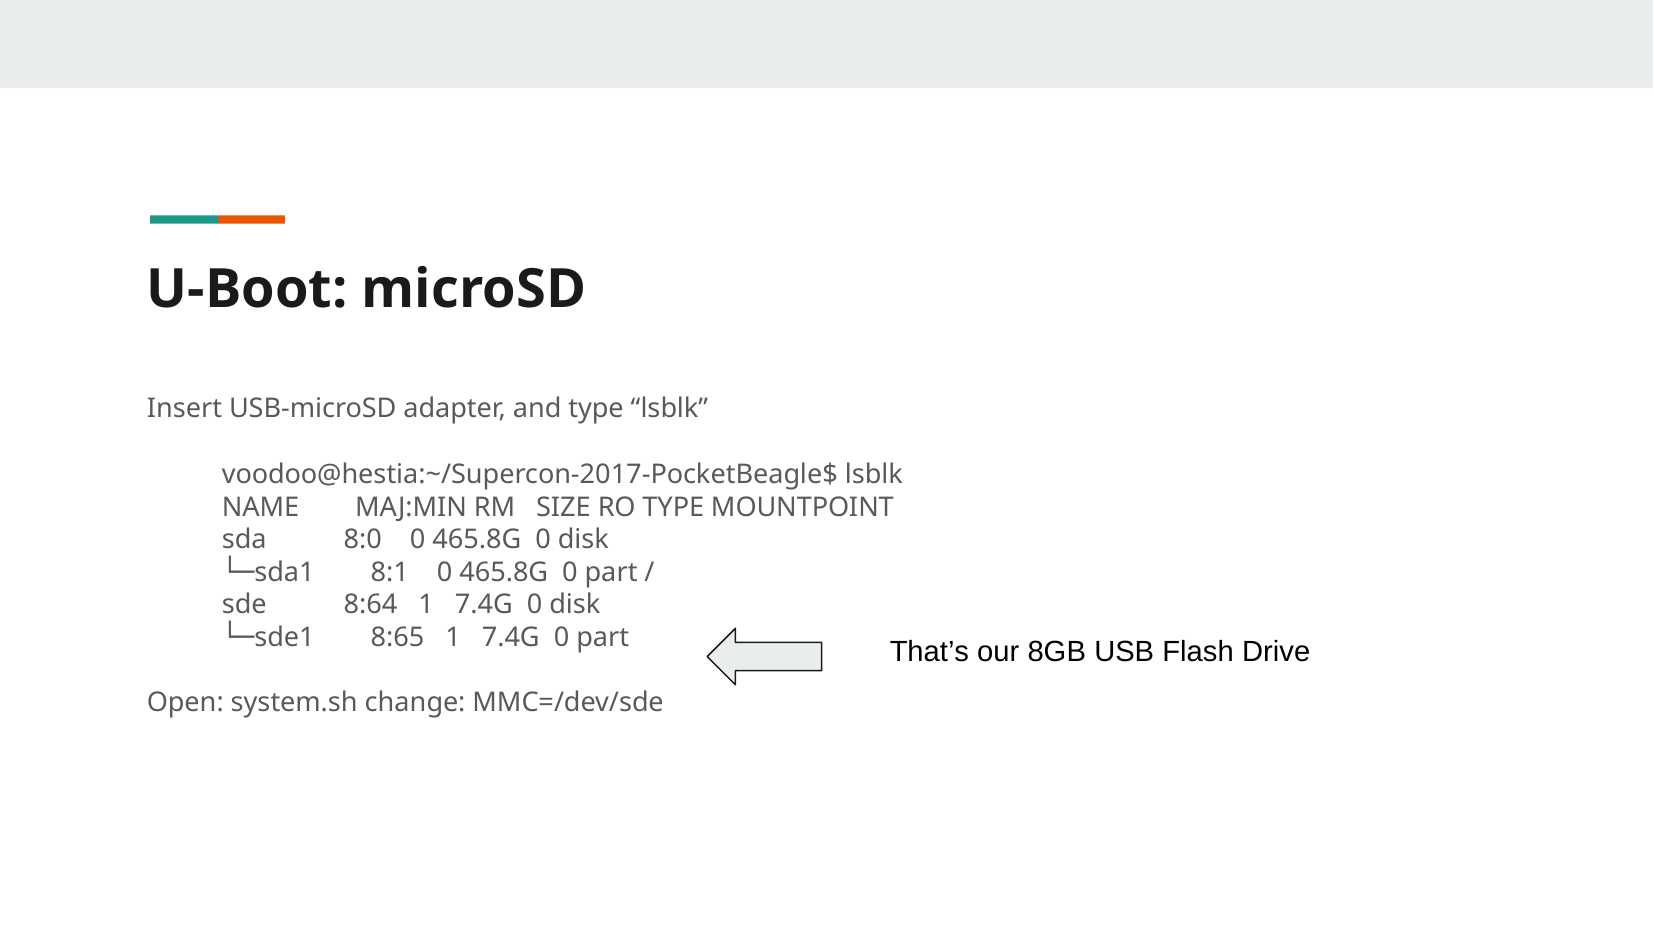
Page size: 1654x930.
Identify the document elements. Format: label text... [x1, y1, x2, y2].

title U-Boot: microSD [131, 238, 1522, 336]
text_box That’s our 8GB USB Flash Drive [874, 617, 1417, 685]
text_box [707, 628, 822, 685]
list Insert USB-microSD adapter, and type “lsblk” voodoo@hestia:~/Supercon-2017-PocketBeagle$ lsblk NAME MAJ:MIN RM SIZE RO TYPE MOUNTPOINT sda 8:0 0 465.8G 0 disk └─sda1 8:1 0 465.8G 0 part / sde 8:64 1 7.4G 0 disk └─sde1 8:65 1 7.4G 0 part Open: system.sh change: MMC=/dev/sde [131, 375, 1522, 785]
